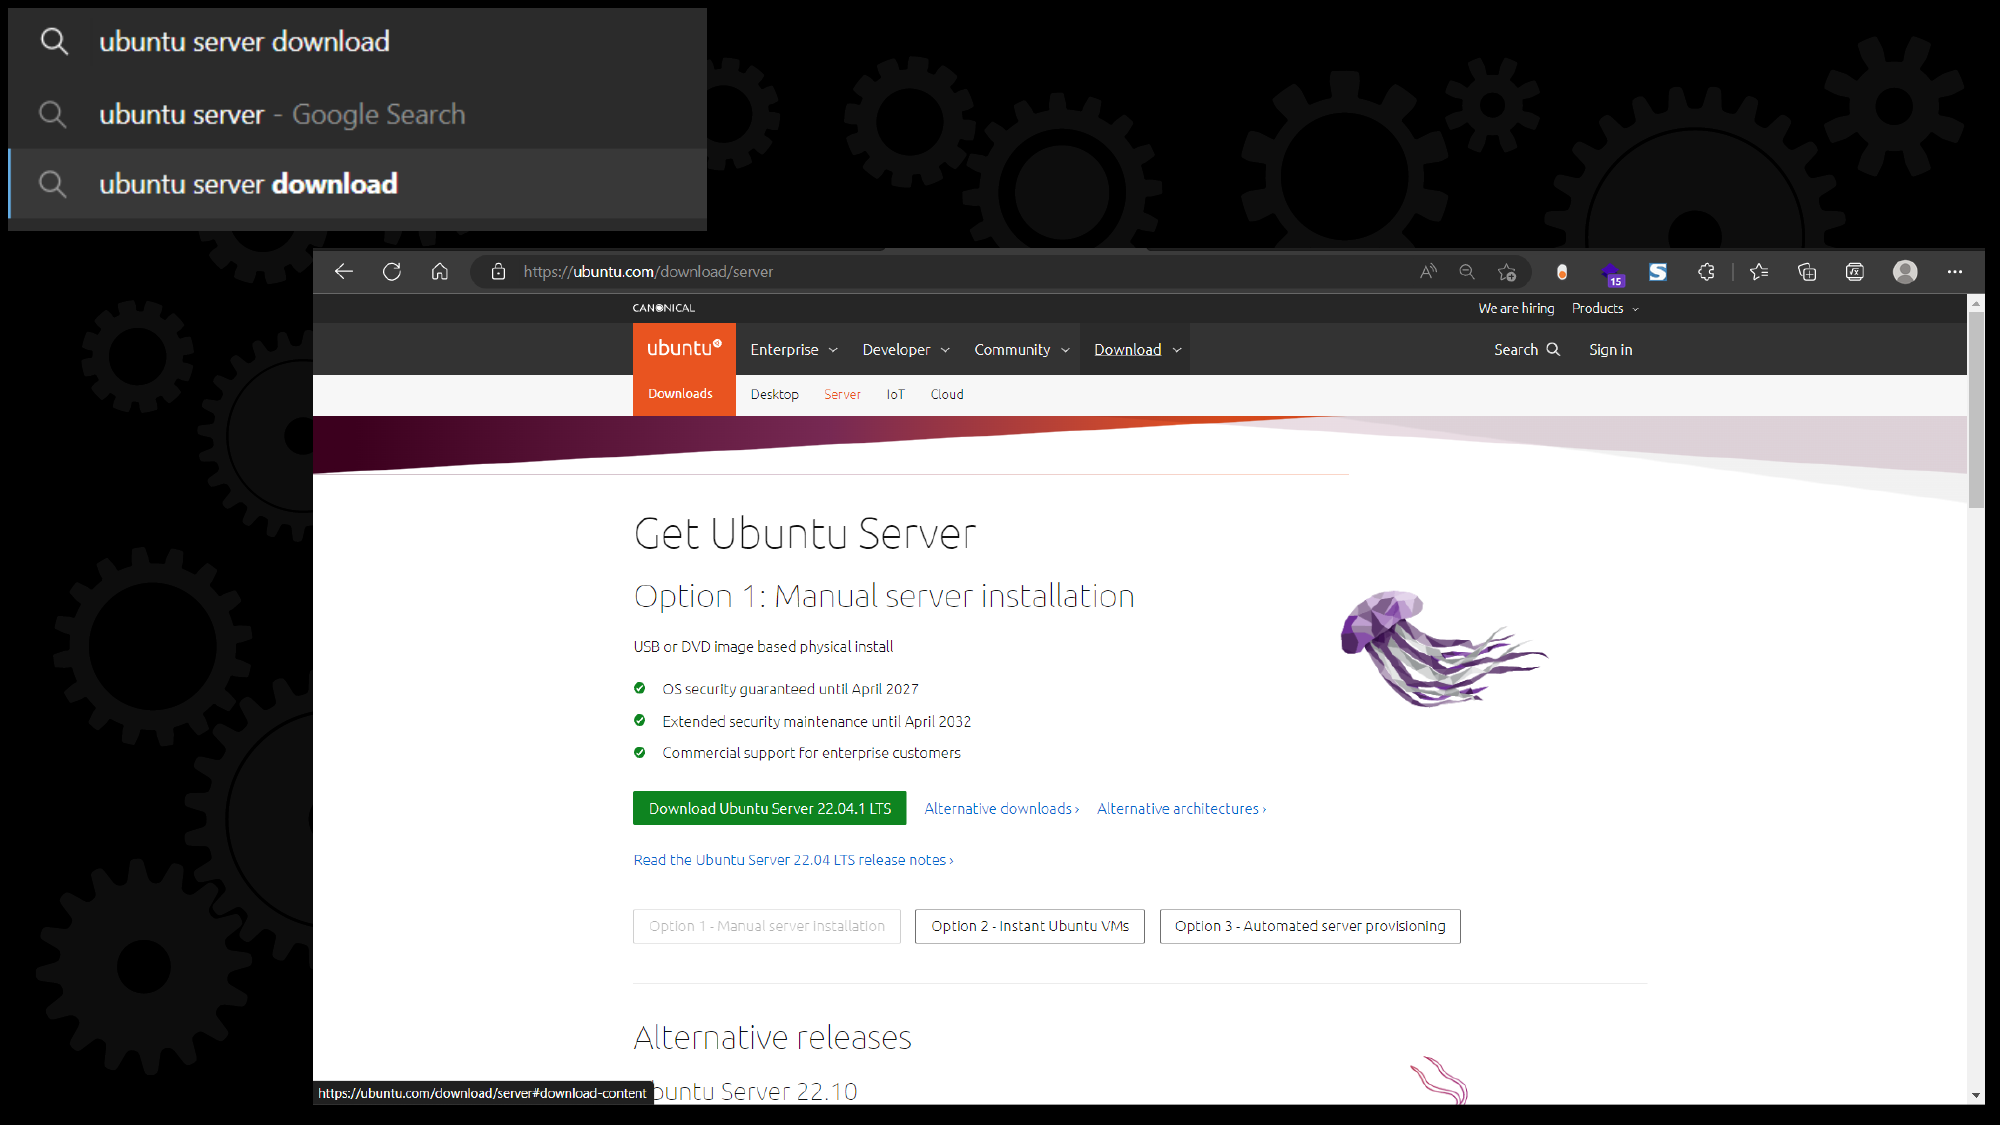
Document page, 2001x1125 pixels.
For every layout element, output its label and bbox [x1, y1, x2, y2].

picture [313, 248, 1985, 1105]
picture [8, 8, 707, 231]
